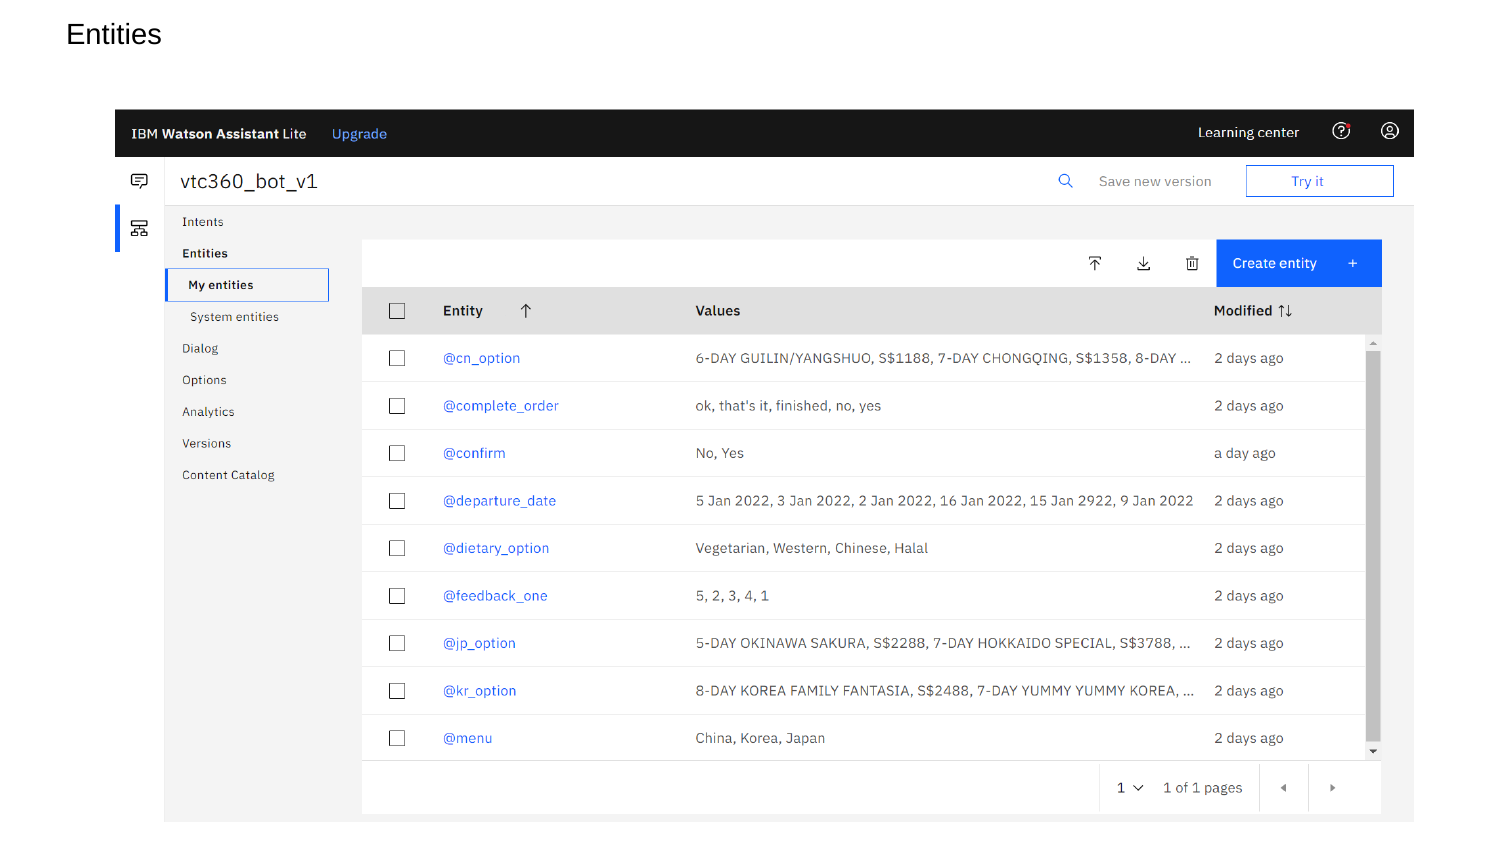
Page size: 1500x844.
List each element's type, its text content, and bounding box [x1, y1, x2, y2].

title Entities [51, 0, 1449, 105]
picture [112, 104, 1420, 825]
